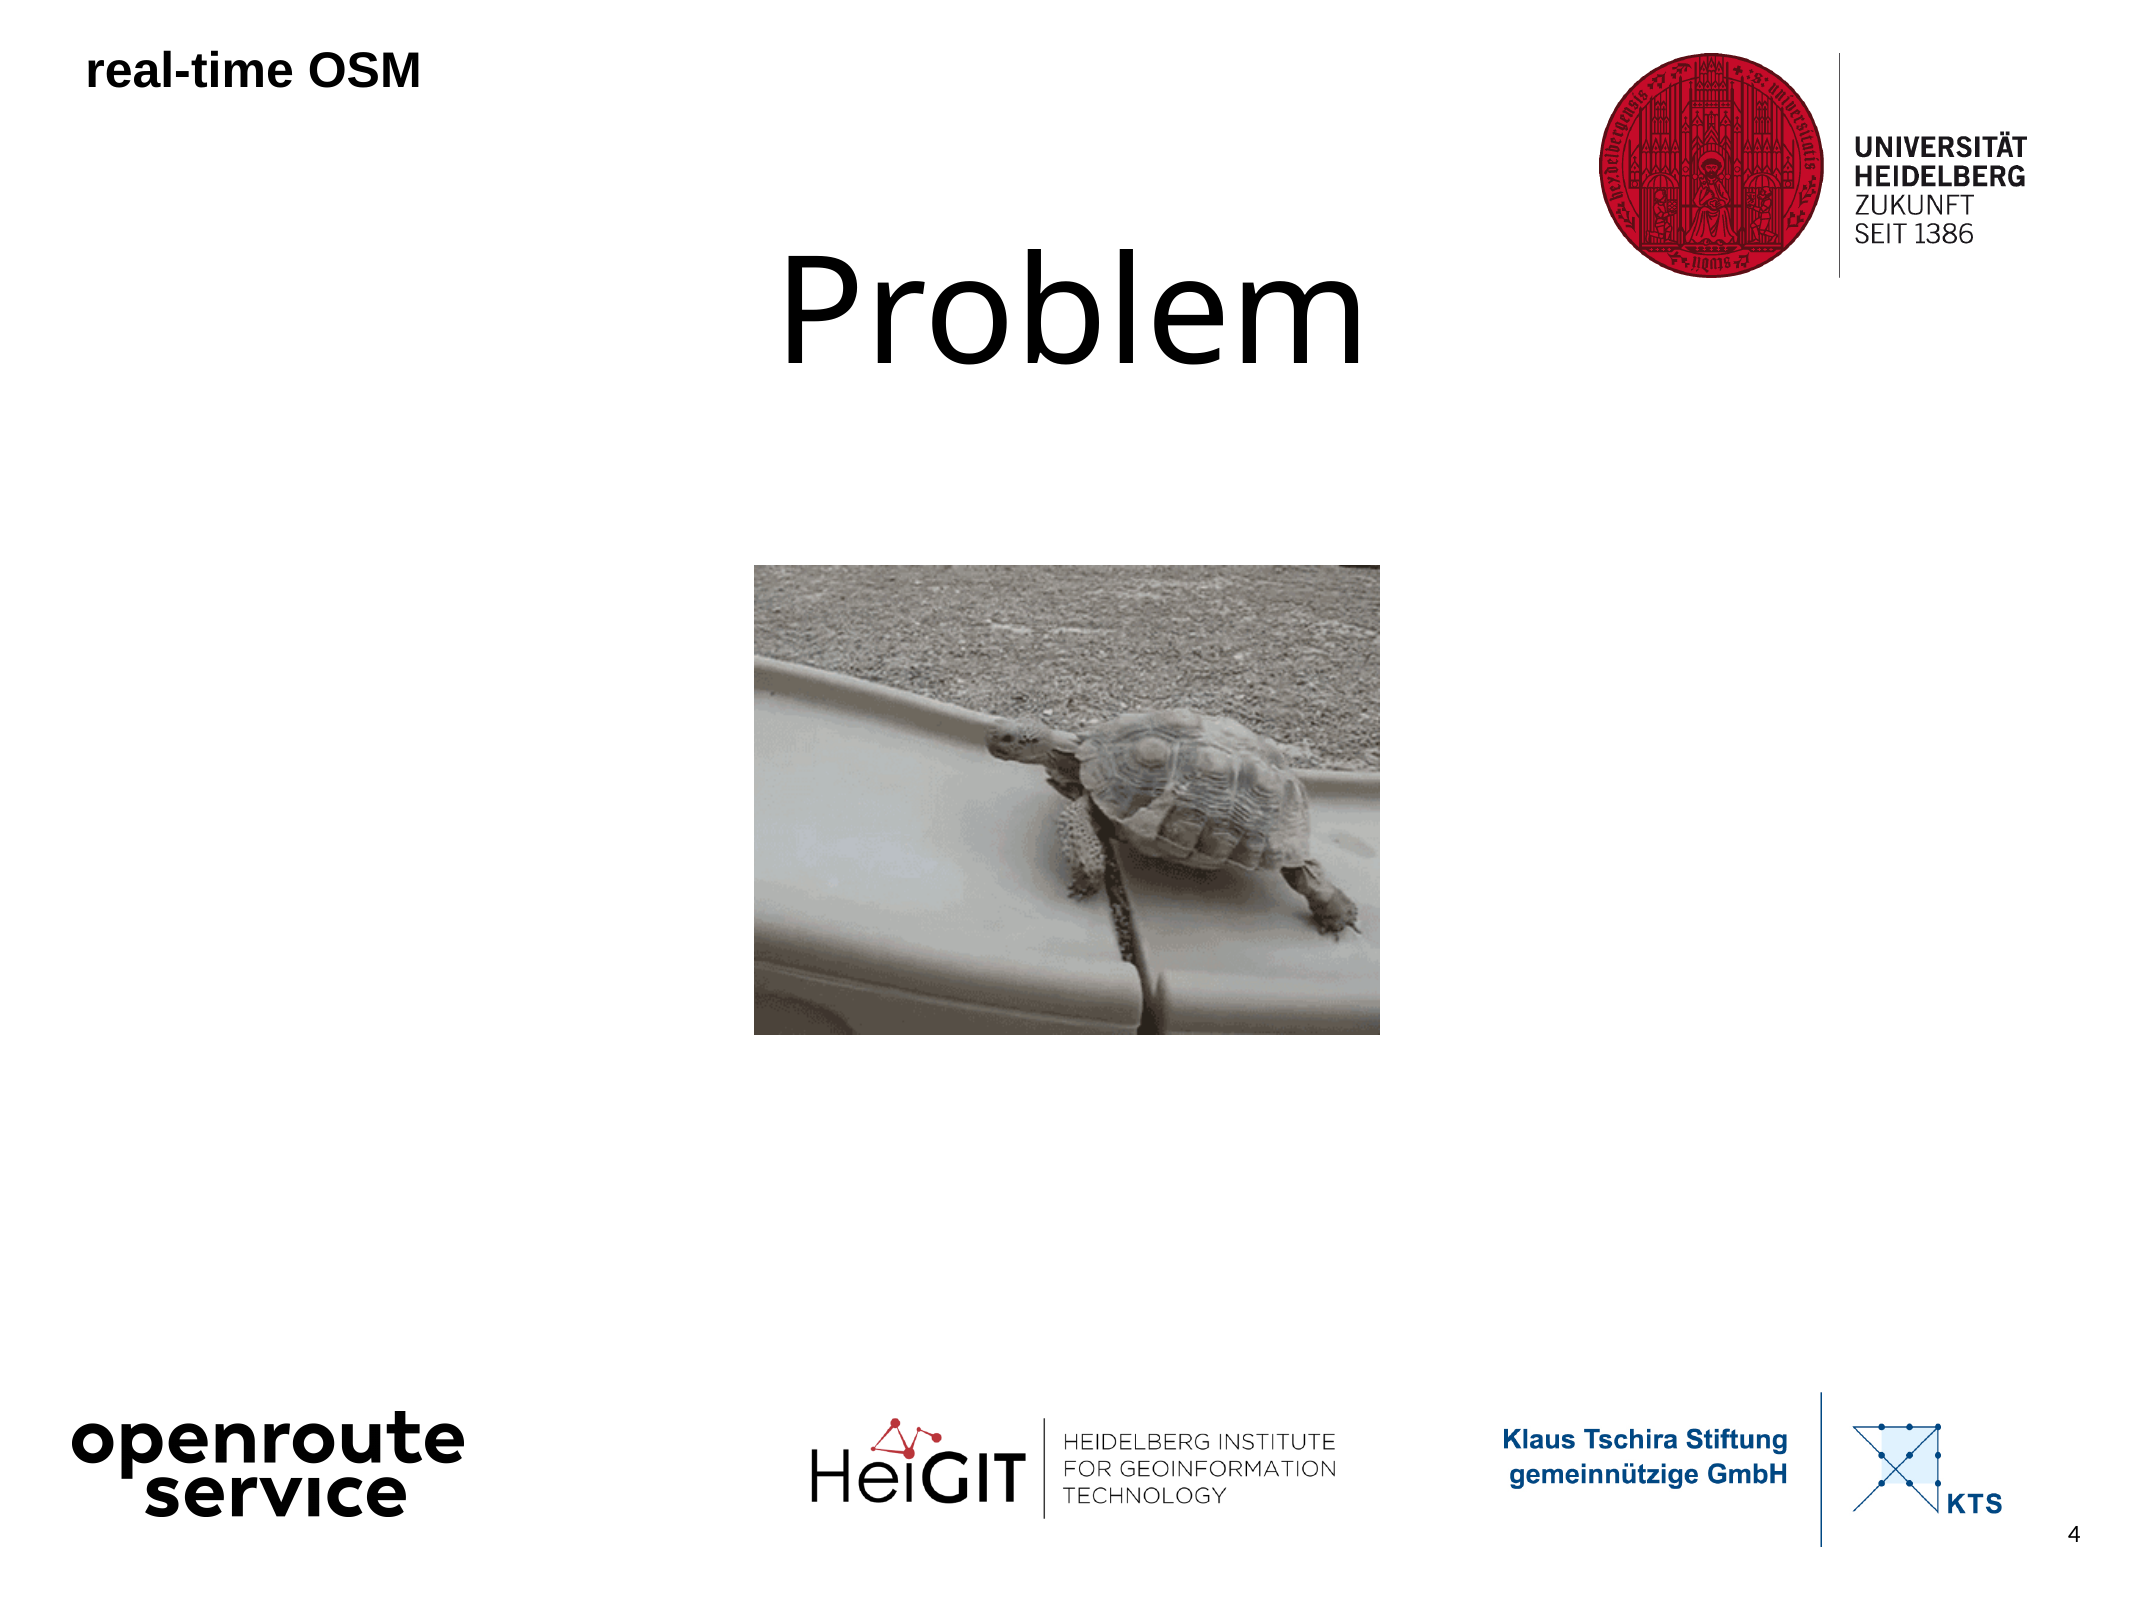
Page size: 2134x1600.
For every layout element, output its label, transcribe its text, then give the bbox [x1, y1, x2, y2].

picture [754, 565, 1380, 1035]
text_box Problem [766, 205, 1380, 402]
text_box real-time OSM [74, 26, 434, 109]
picture [1474, 1330, 2034, 1597]
picture [72, 1411, 464, 1517]
picture [1599, 53, 2027, 278]
picture [797, 1395, 1349, 1533]
